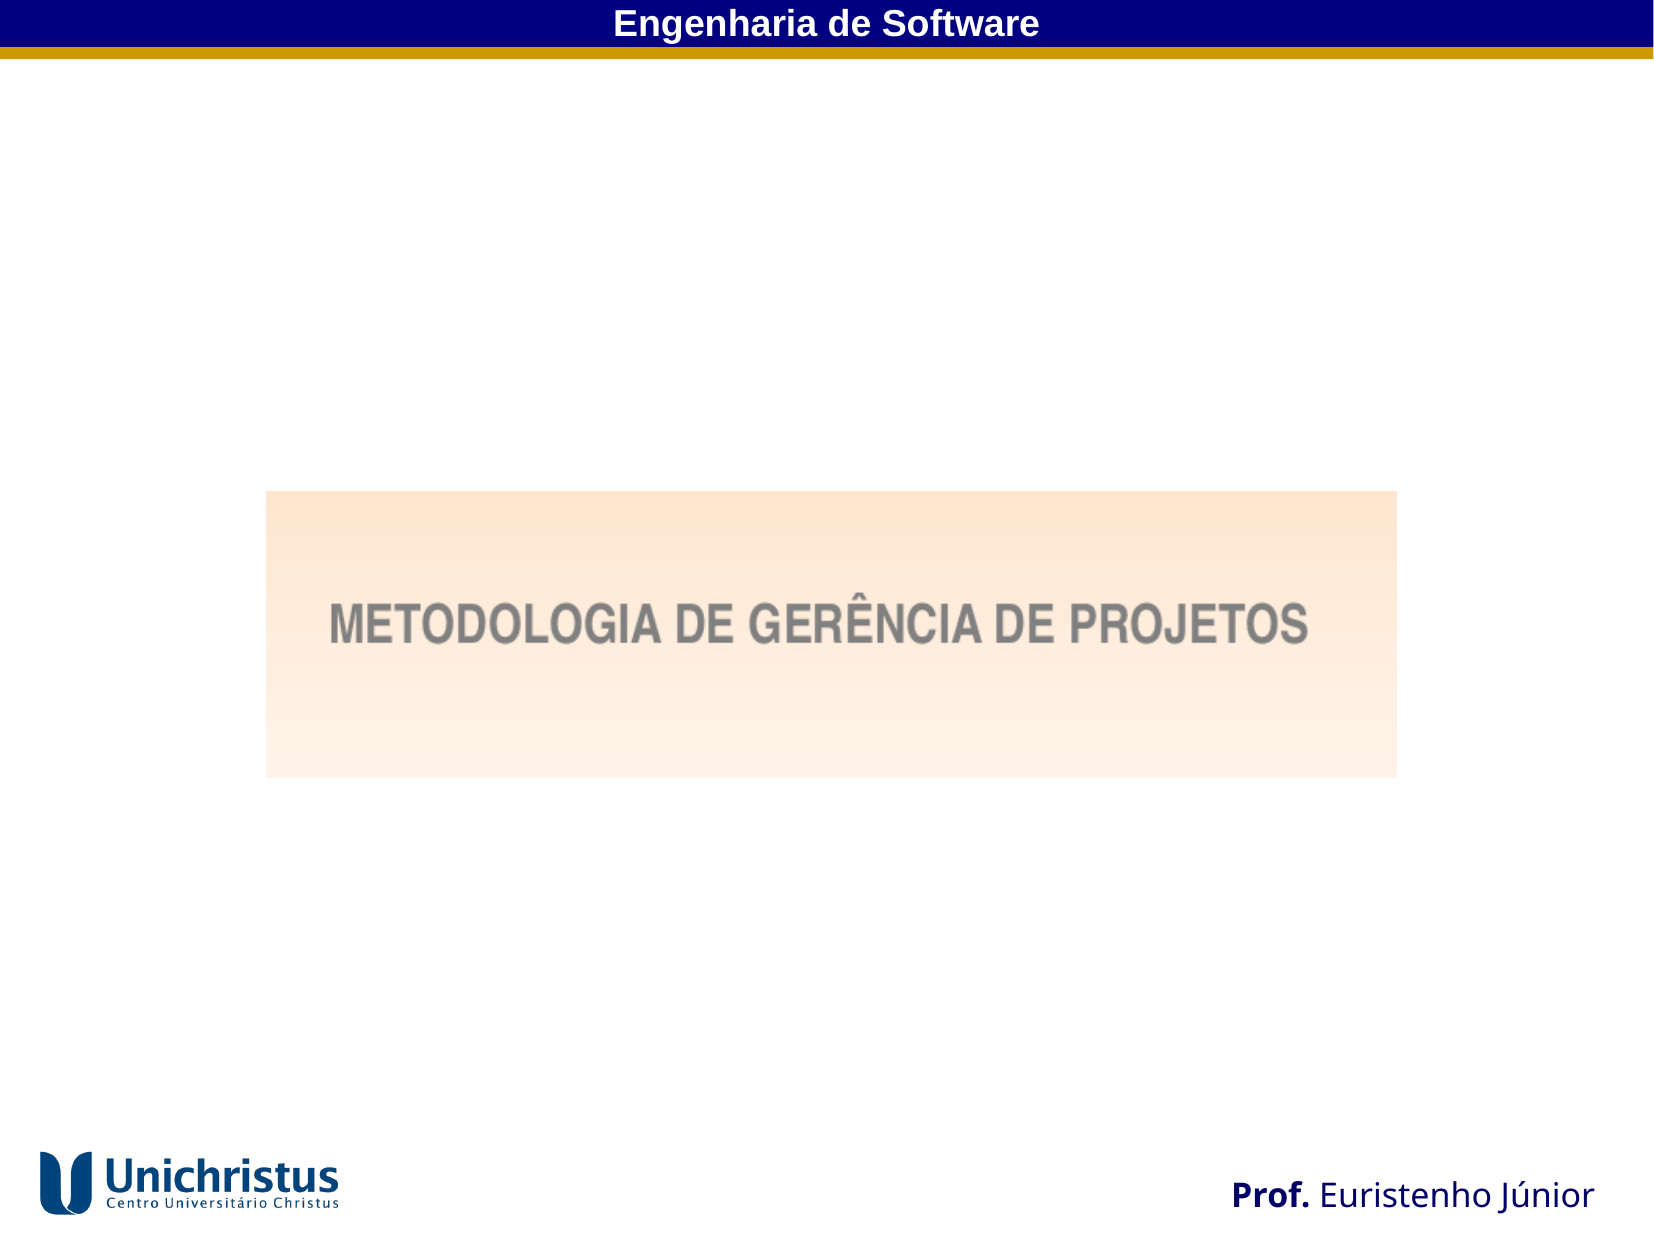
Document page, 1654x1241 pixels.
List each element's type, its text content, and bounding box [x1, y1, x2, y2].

picture [35, 1148, 343, 1217]
picture [266, 491, 1397, 778]
text_box [0, 47, 1654, 60]
text_box Engenharia de Software [0, 0, 1654, 47]
text_box Prof. Euristenho Júnior [1216, 1163, 1654, 1224]
